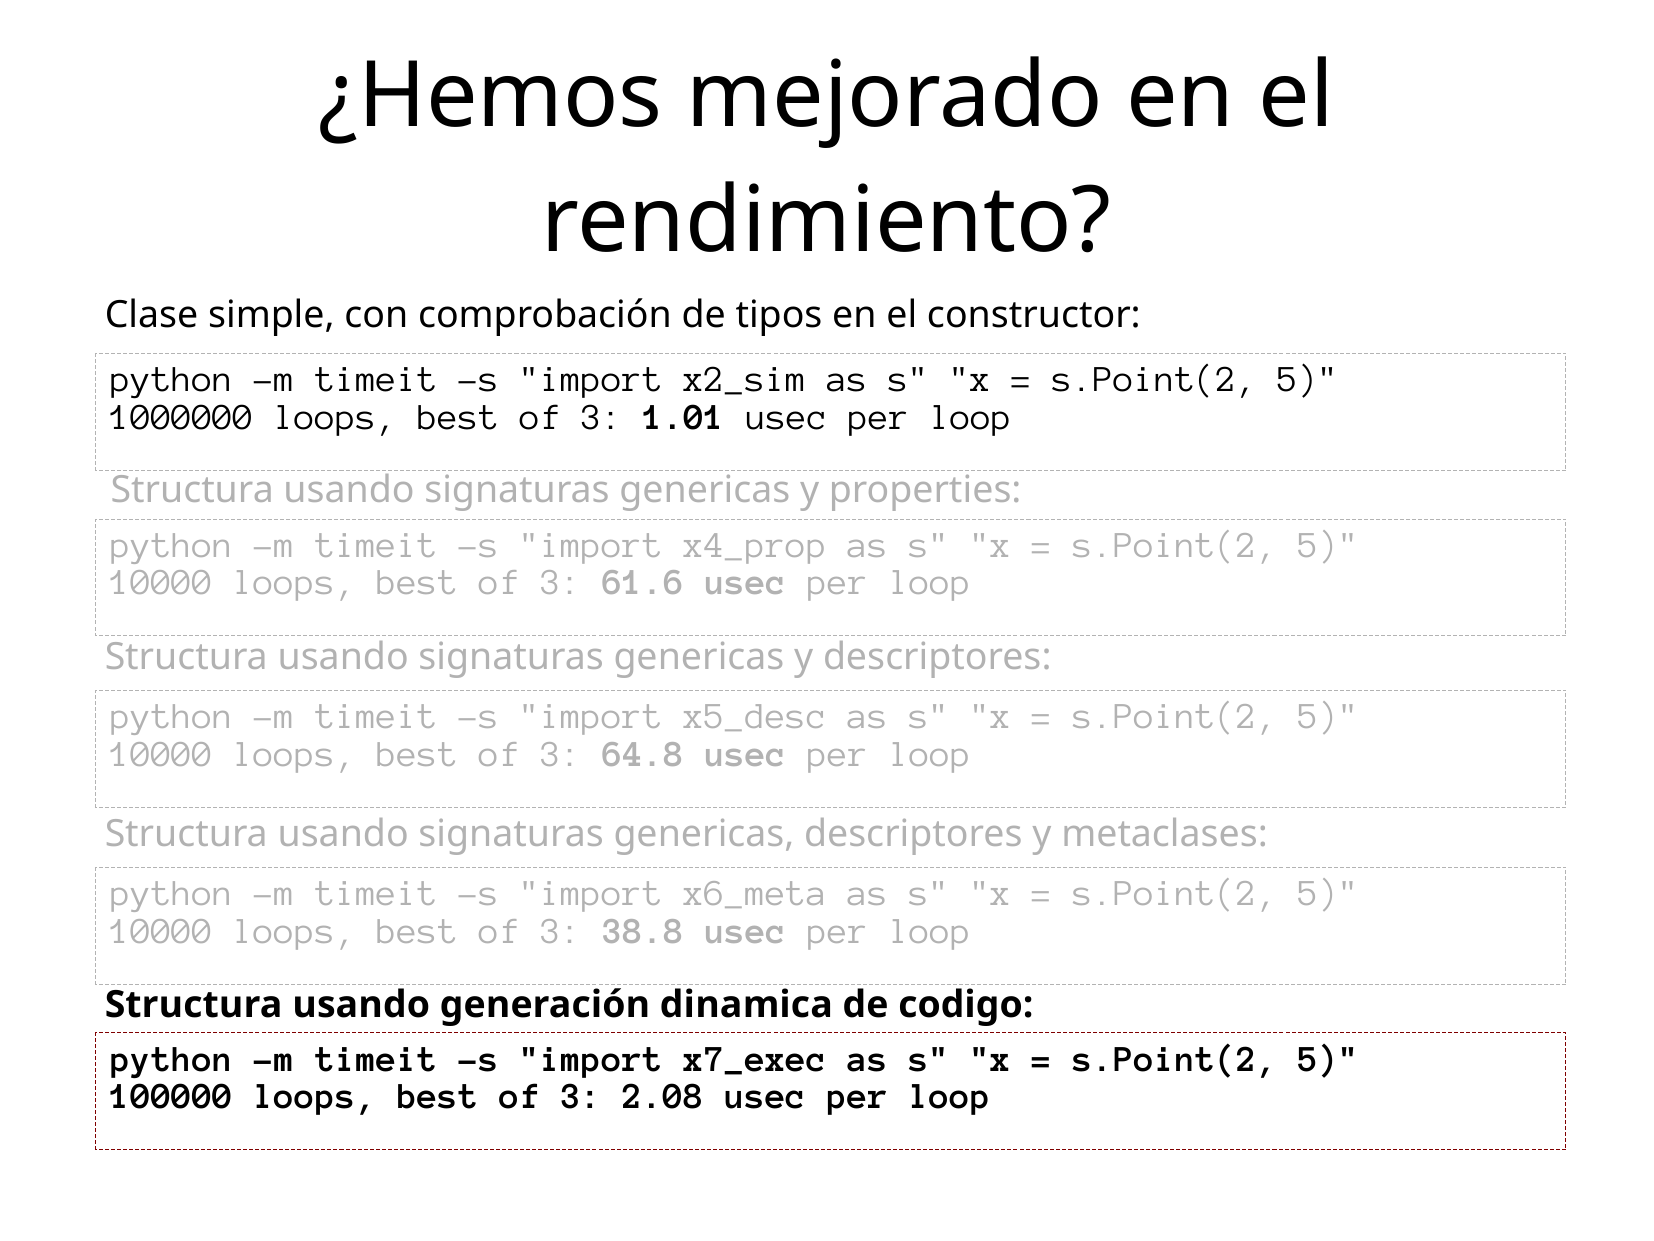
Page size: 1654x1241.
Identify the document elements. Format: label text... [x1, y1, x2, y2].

title ¿Hemos mejorado en el rendimiento? [82, 49, 1571, 257]
text_box python -m timeit -s "import x7_exec as s" "x = s.Point(2, 5)" 100000 loops, best of 3: 2.08 usec per loop [95, 1032, 1566, 1123]
text_box python -m timeit -s "import x6_meta as s" "x = s.Point(2, 5)" 10000 loops, best of 3: 38.8 usec per loop [95, 867, 1566, 958]
text_box Clase simple, con comprobación de tipos en el constructor: [90, 279, 1576, 344]
text_box python -m timeit -s "import x2_sim as s" "x = s.Point(2, 5)" 1000000 loops, best of 3: 1.01 usec per loop [95, 353, 1566, 444]
text_box Structura usando signaturas genericas y descriptores: [90, 622, 1576, 687]
text_box python -m timeit -s "import x4_prop as s" "x = s.Point(2, 5)" 10000 loops, best of 3: 61.6 usec per loop [95, 519, 1566, 609]
text_box Structura usando signaturas genericas, descriptores y metaclases: [90, 799, 1576, 864]
text_box Structura usando generación dinamica de codigo: [90, 970, 1576, 1035]
text_box Structura usando signaturas genericas y properties: [95, 454, 1581, 520]
text_box python -m timeit -s "import x5_desc as s" "x = s.Point(2, 5)" 10000 loops, best of 3: 64.8 usec per loop [95, 690, 1566, 781]
